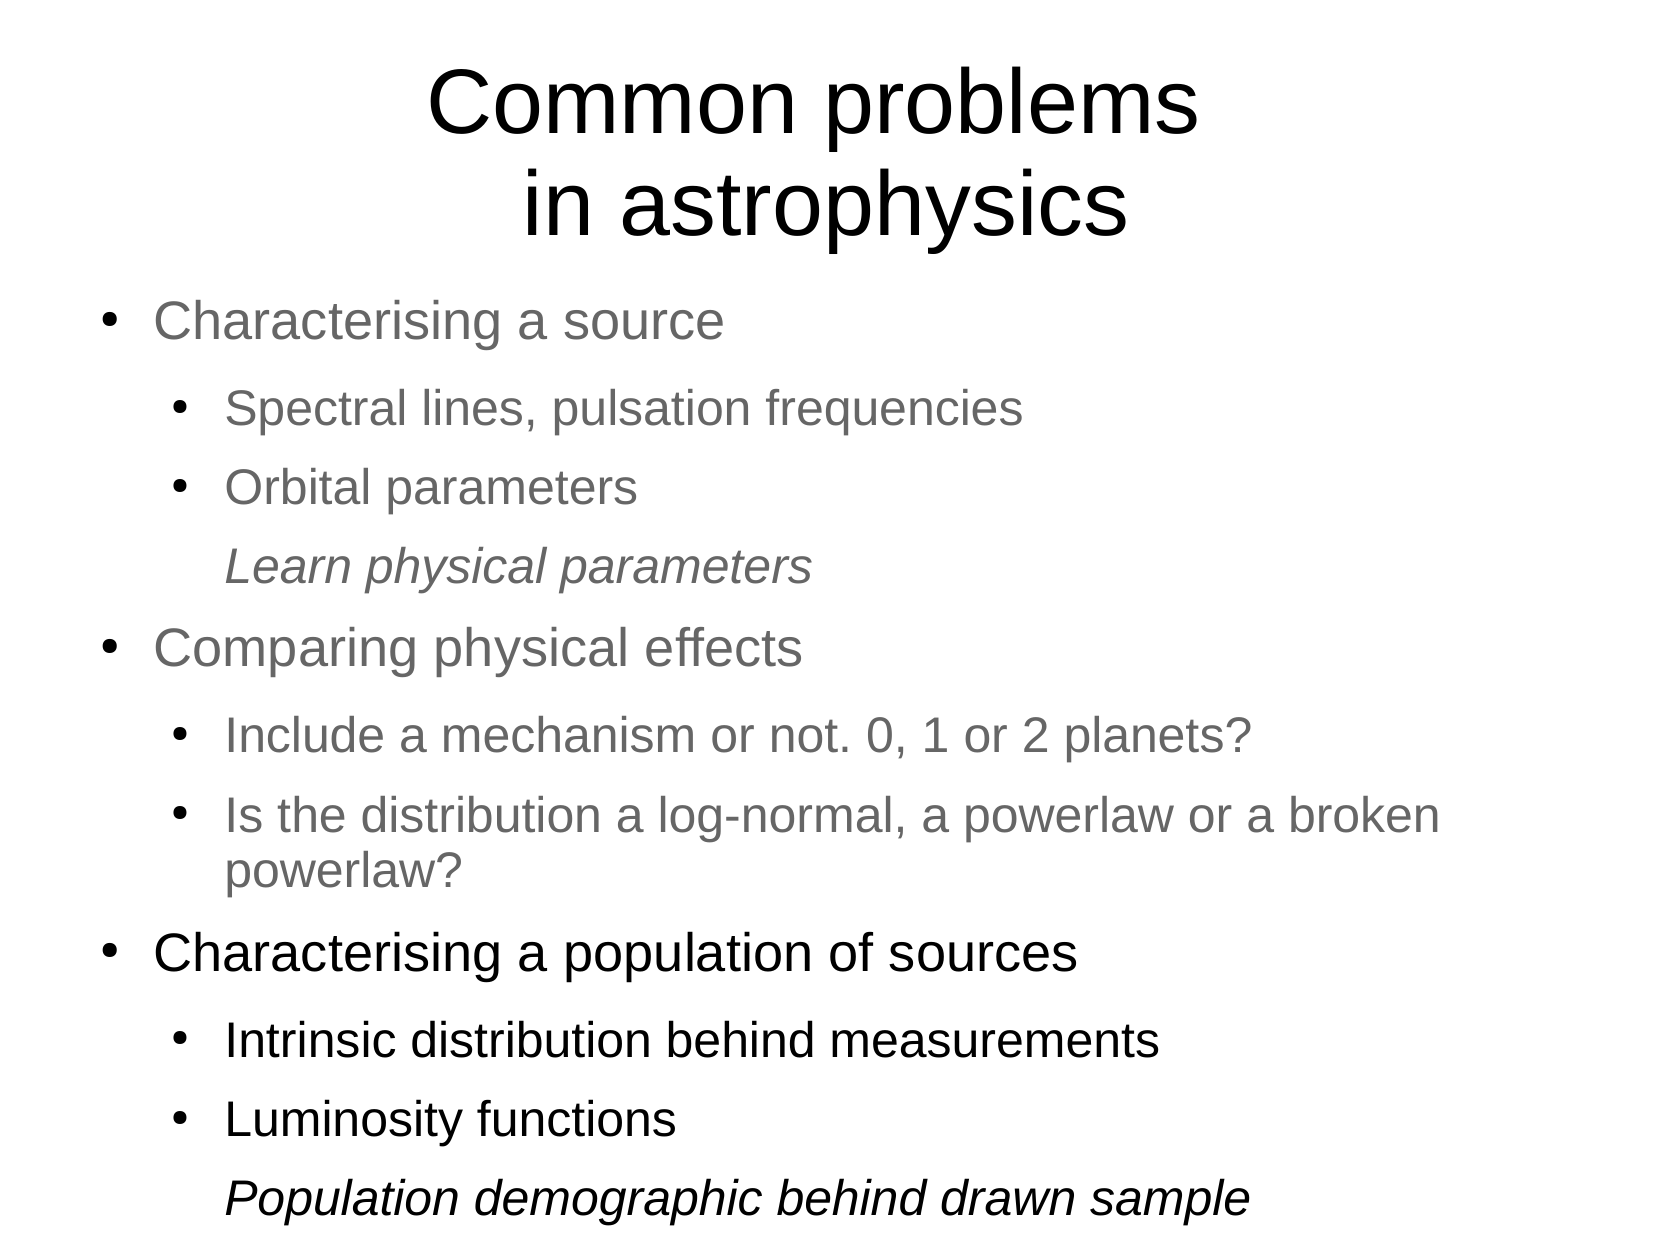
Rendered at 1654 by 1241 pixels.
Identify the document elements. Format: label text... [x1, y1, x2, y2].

list Characterising a source Spectral lines, pulsation frequencies Orbital parameters Learn physical parameters Comparing physical effects Include a mechanism or not. 0, 1 or 2 planets? Is the distribution a log-normal, a powerlaw or a broken powerlaw? Characterising a population of sources Intrinsic distribution behind measurements Luminosity functions Population demographic behind drawn sample [82, 290, 1571, 1228]
title Common problems in astrophysics [82, 49, 1571, 257]
